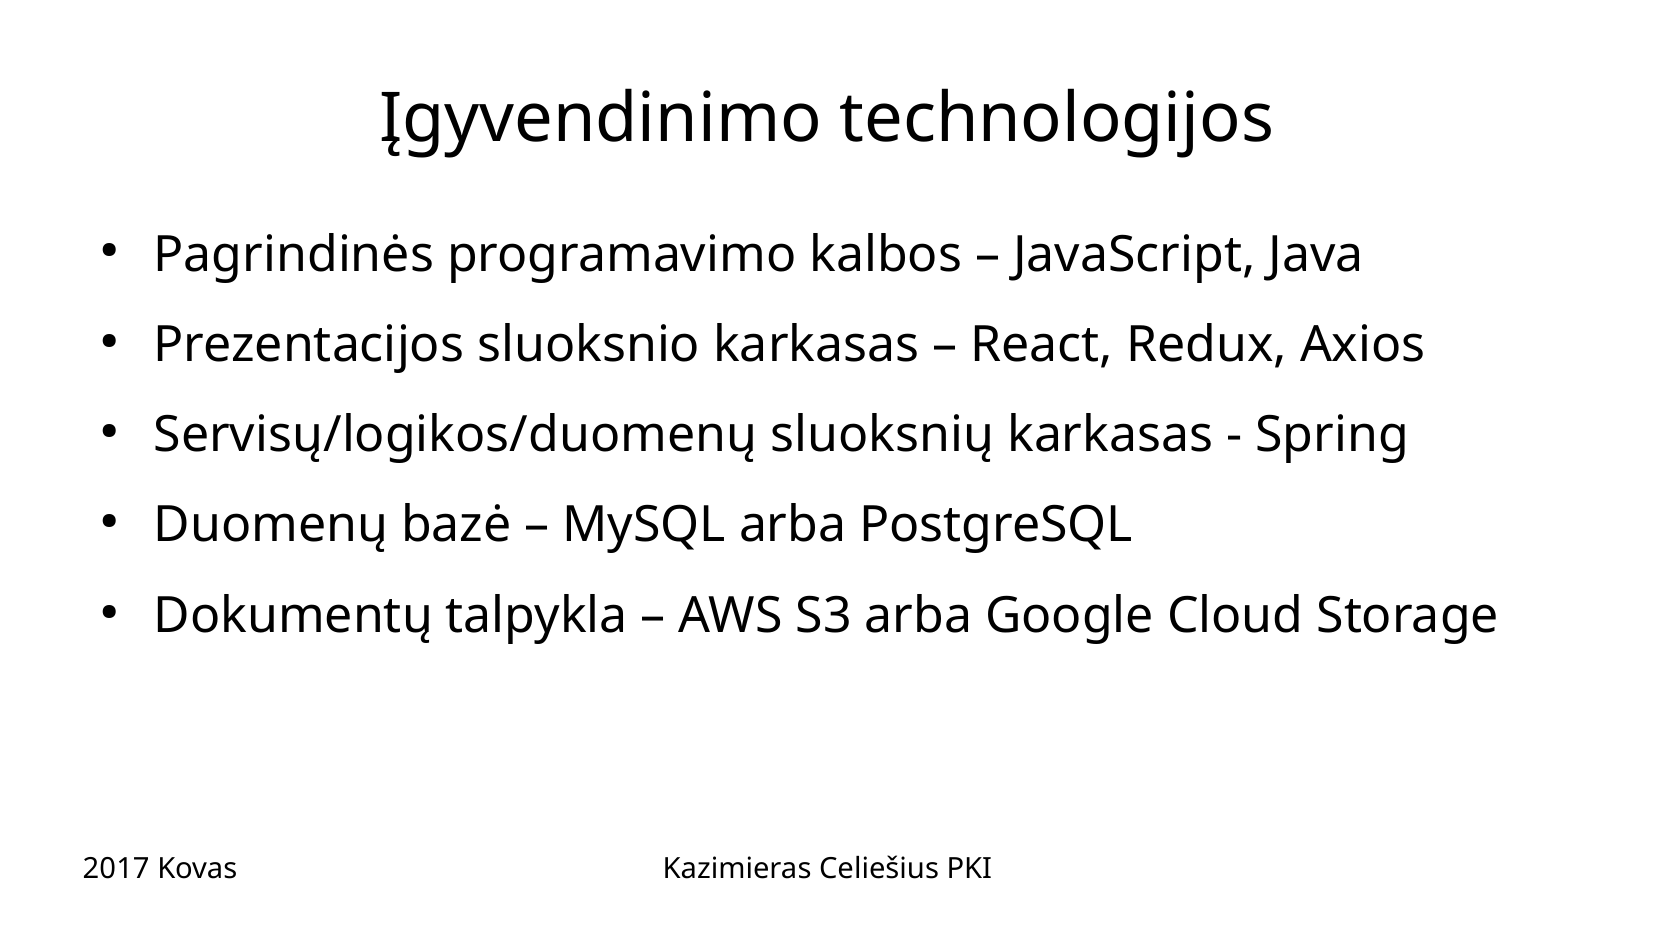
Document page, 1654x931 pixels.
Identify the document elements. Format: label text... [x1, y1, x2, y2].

title Įgyvendinimo technologijos [82, 37, 1571, 193]
list Pagrindinės programavimo kalbos – JavaScript, Java Prezentacijos sluoksnio karkasas – React, Redux, Axios Servisų/logikos/duomenų sluoksnių karkasas - Spring Duomenų bazė – MySQL arba PostgreSQL Dokumentų talpykla – AWS S3 arba Google Cloud Storage [82, 217, 1571, 757]
